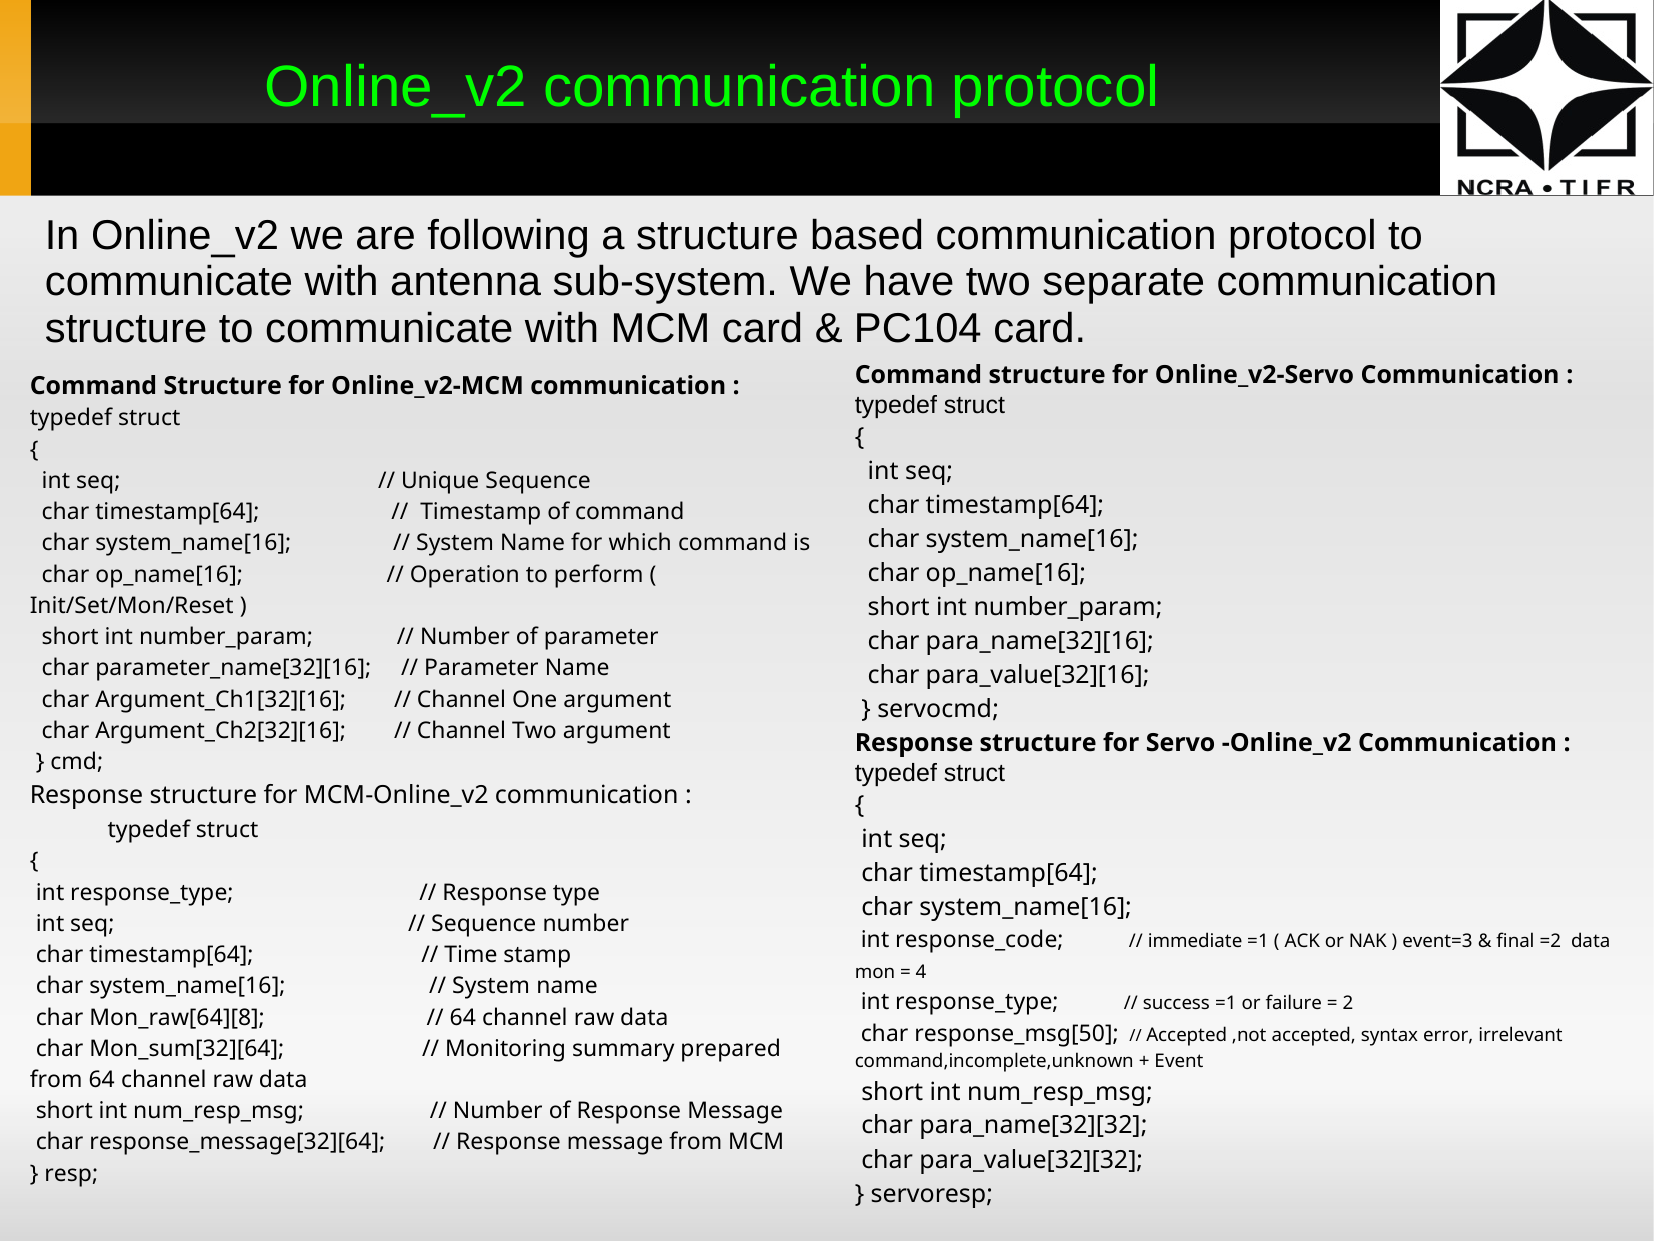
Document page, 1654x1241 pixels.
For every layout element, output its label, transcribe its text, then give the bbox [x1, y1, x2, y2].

text_box Online_v2 communication protocol [0, 46, 1426, 192]
text_box In Online_v2 we are following a structure based communication protocol to communicate with antenna sub-system. We have two separate communication structure to communicate with MCM card & PC104 card. [30, 204, 1636, 360]
text_box Command structure for Online_v2-Servo Communication : typedef struct { int seq; char timestamp[64]; char system_name[16]; char op_name[16]; short int number_param; char para_name[32][16]; char para_value[32][16]; } servocmd; Response structure for Servo -Online_v2 Communication : typedef struct { int seq; char timestamp[64]; char system_name[16]; int response_code; // immediate =1 ( ACK or NAK ) event=3 & final =2 data mon = 4 int response_type; // success =1 or failure = 2 char response_msg[50]; // Accepted ,not accepted, syntax error, irrelevant command,incomplete,unknown + Event short int num_resp_msg; char para_name[32][32]; char para_value[32][32]; } servoresp; [840, 349, 1654, 1241]
text_box Command Structure for Online_v2-MCM communication : typedef struct { int seq; // Unique Sequence char timestamp[64]; // Timestamp of command char system_name[16]; // System Name for which command is char op_name[16]; // Operation to perform ( Init/Set/Mon/Reset ) short int number_param; // Number of parameter char parameter_name[32][16]; // Parameter Name char Argument_Ch1[32][16]; // Channel One argument char Argument_Ch2[32][16]; // Channel Two argument } cmd; Response structure for MCM-Online_v2 communication : typedef struct { int response_type; // Response type int seq; // Sequence number char timestamp[64]; // Time stamp char system_name[16]; // System name char Mon_raw[64][8]; // 64 channel raw data char Mon_sum[32][64]; // Monitoring summary prepared from 64 channel raw data short int num_resp_msg; // Number of Response Message char response_message[32][64]; // Response message from MCM } resp; [15, 360, 840, 1226]
picture [0, 0, 1654, 1241]
